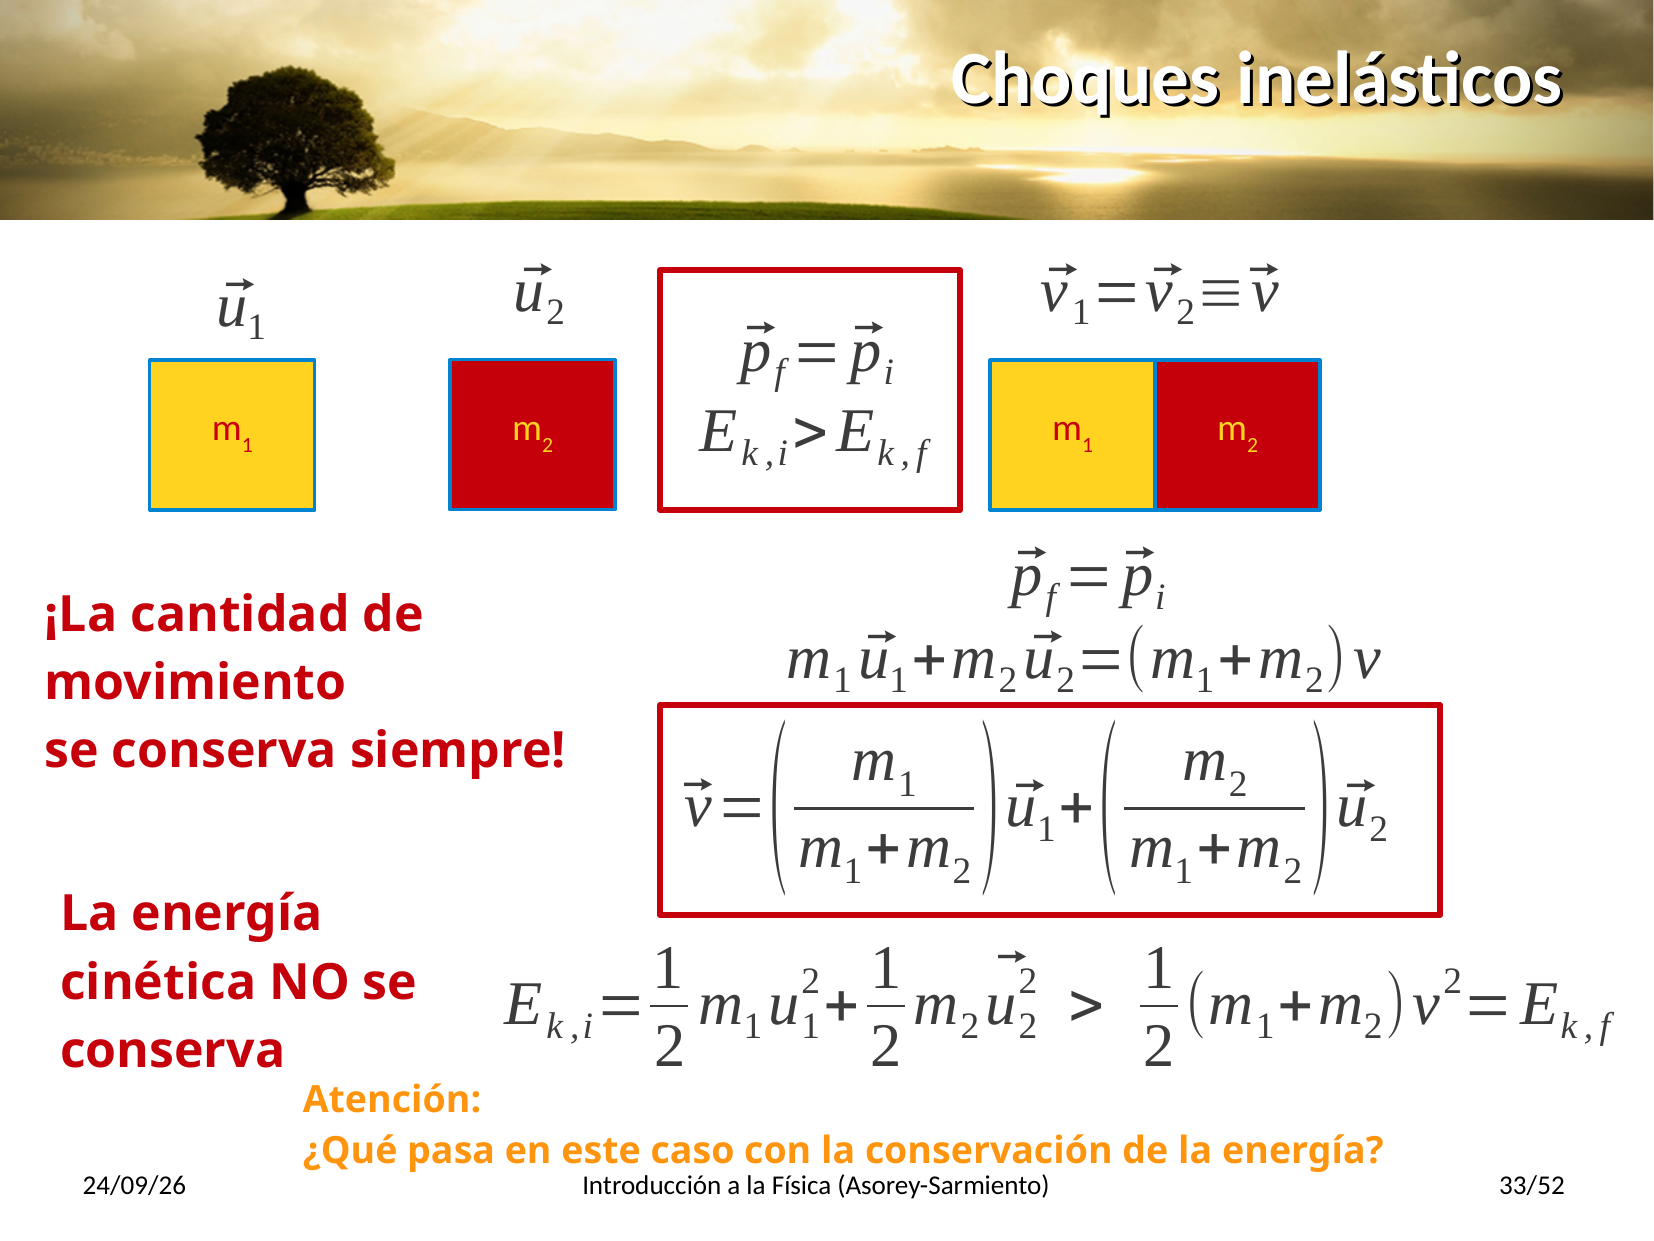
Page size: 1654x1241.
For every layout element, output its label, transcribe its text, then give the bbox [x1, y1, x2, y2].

text_box m1 [149, 360, 315, 511]
picture [0, 0, 1654, 220]
chart [507, 255, 571, 334]
chart [495, 933, 1622, 1081]
text_box m1 [990, 360, 1155, 511]
text_box m2 [1155, 360, 1321, 511]
chart [780, 540, 1390, 701]
text_box m2 [450, 359, 616, 510]
chart [690, 315, 939, 475]
text_box Atención: ¿Qué pasa en este caso con la conservación de la energía? [288, 1065, 1459, 1171]
text_box ¡La cantidad de movimiento se conserva siempre! [30, 570, 736, 706]
title Choques inelásticos [75, 19, 1564, 151]
chart [210, 270, 273, 349]
chart [675, 716, 1394, 901]
text_box La energía cinética NO se conserva [45, 870, 541, 1005]
chart [1032, 255, 1289, 334]
